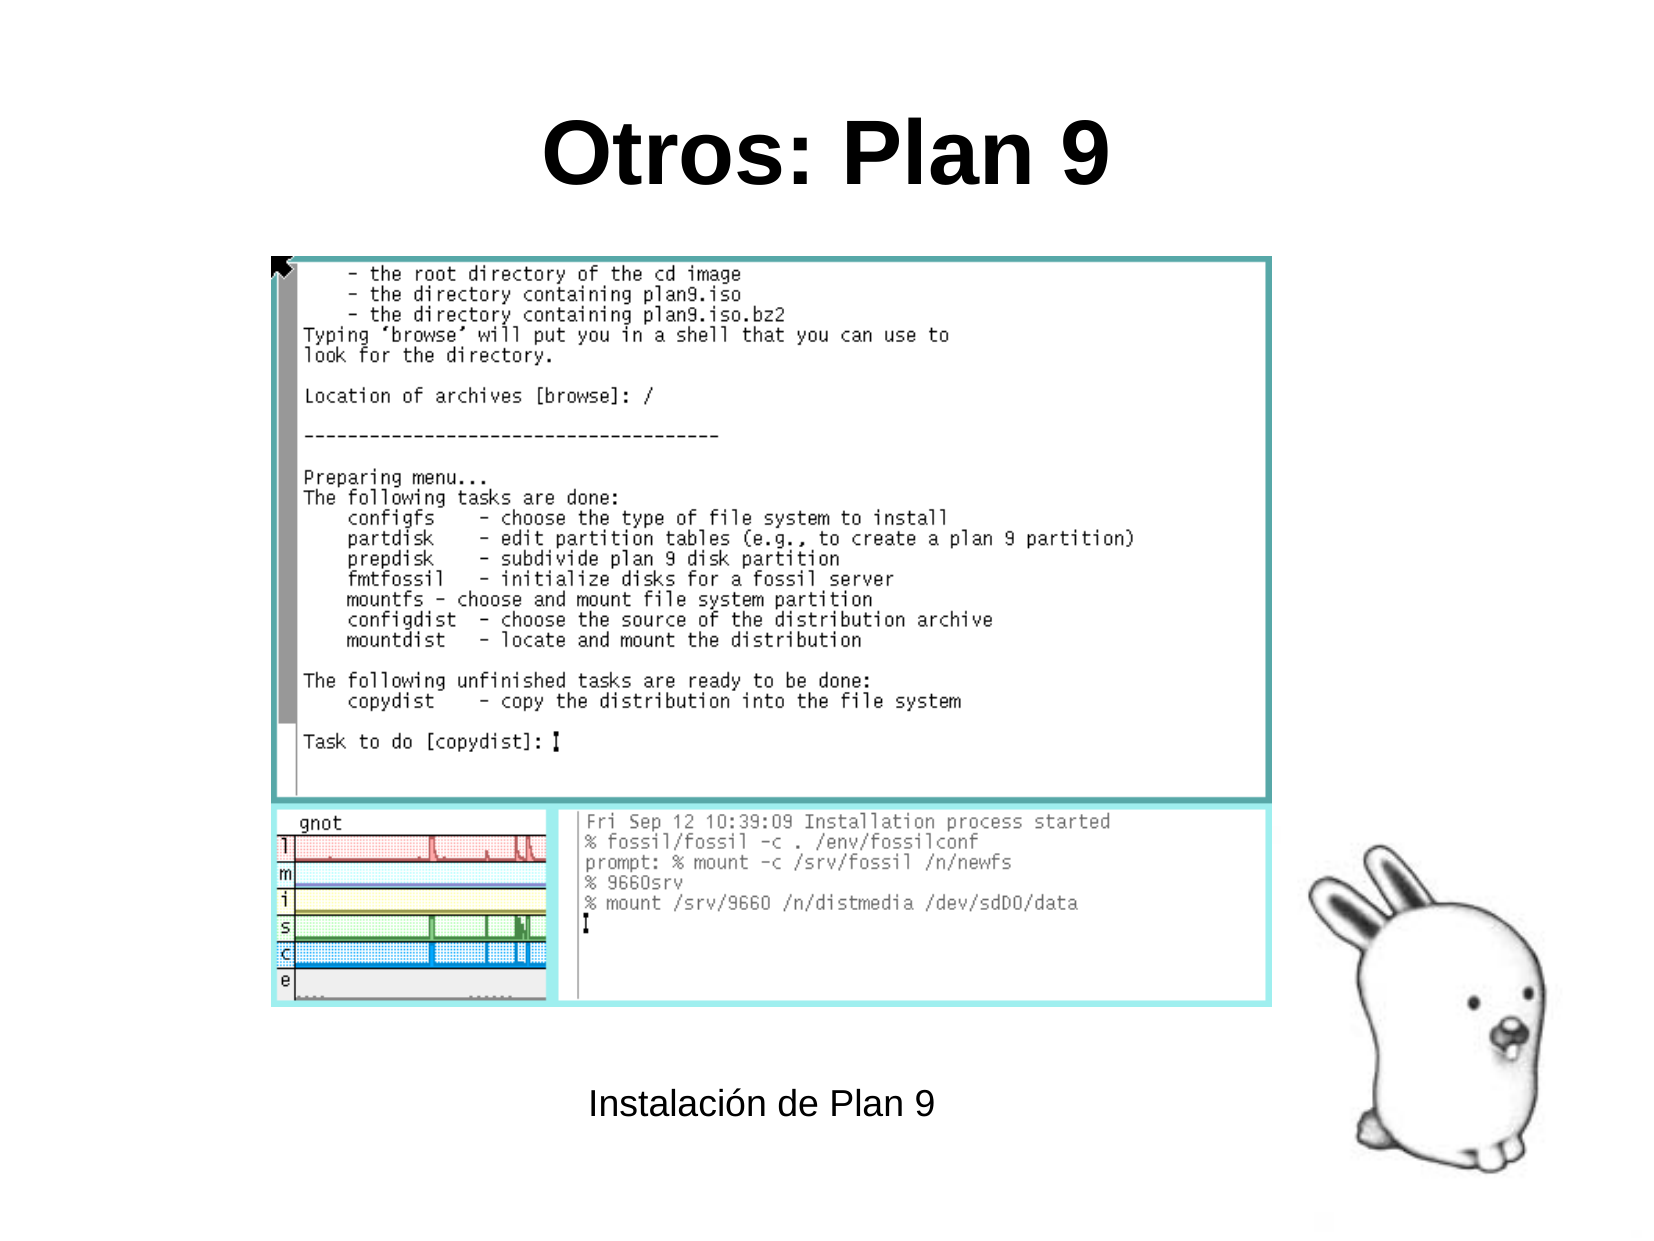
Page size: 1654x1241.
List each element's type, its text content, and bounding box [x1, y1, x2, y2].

title Otros: Plan 9 [82, 49, 1571, 257]
text_box Instalación de Plan 9 [354, 1074, 1170, 1132]
picture [271, 256, 1642, 1238]
